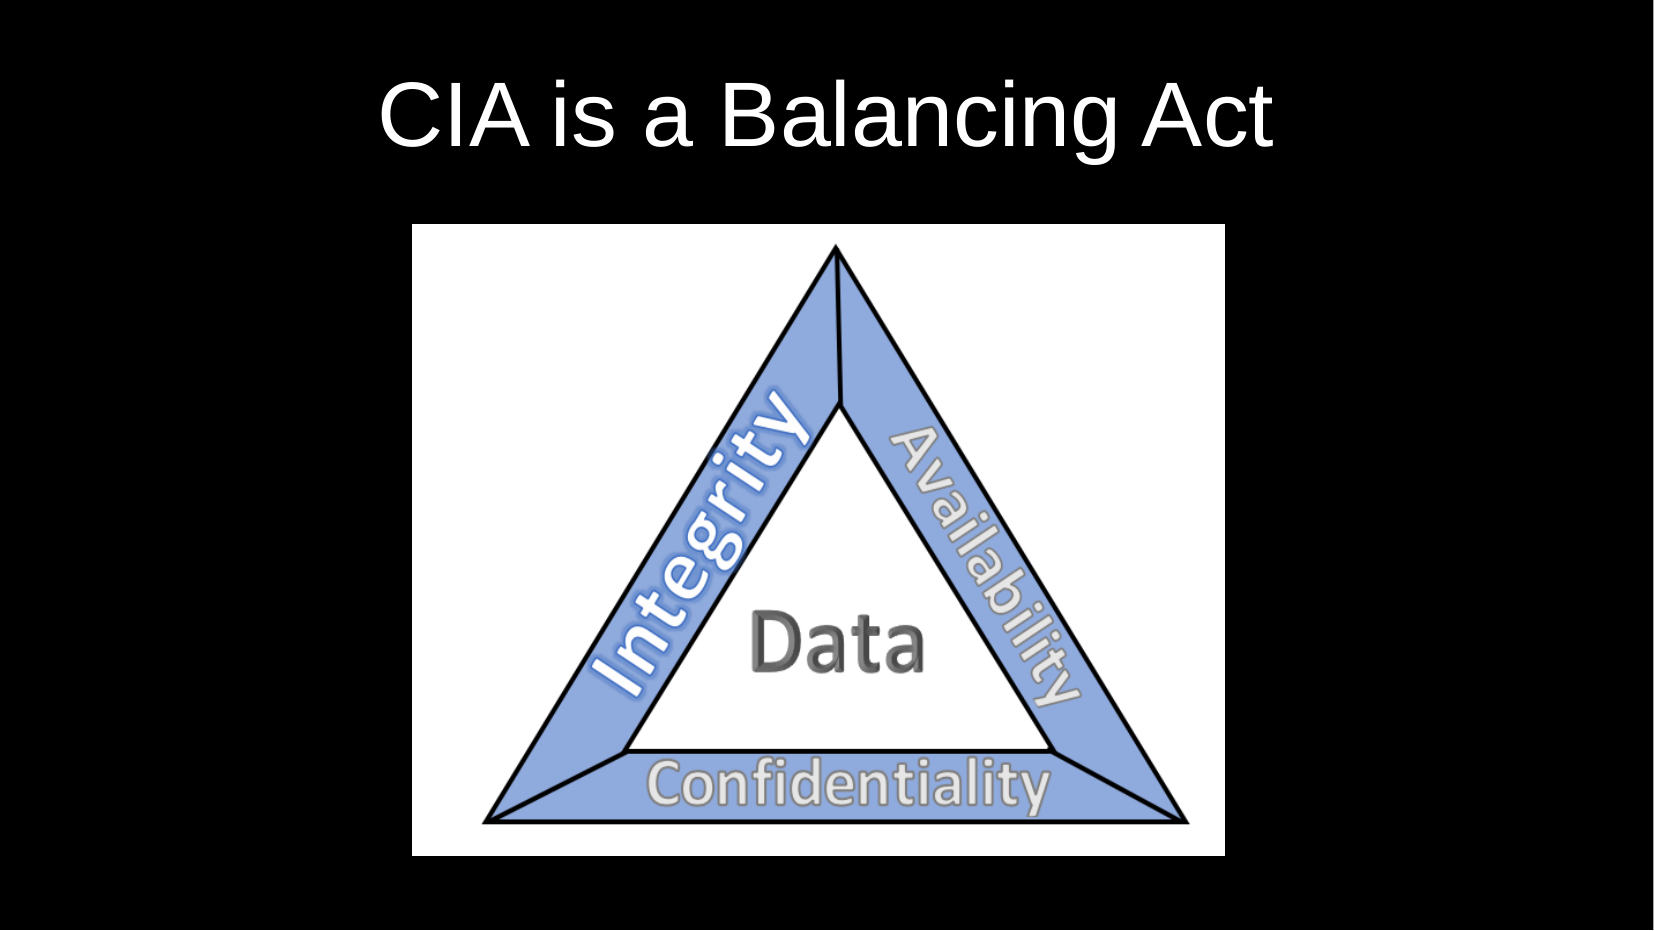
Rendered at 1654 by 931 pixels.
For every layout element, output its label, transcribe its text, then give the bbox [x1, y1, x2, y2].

picture [412, 224, 1225, 856]
title CIA is a Balancing Act [82, 37, 1571, 193]
